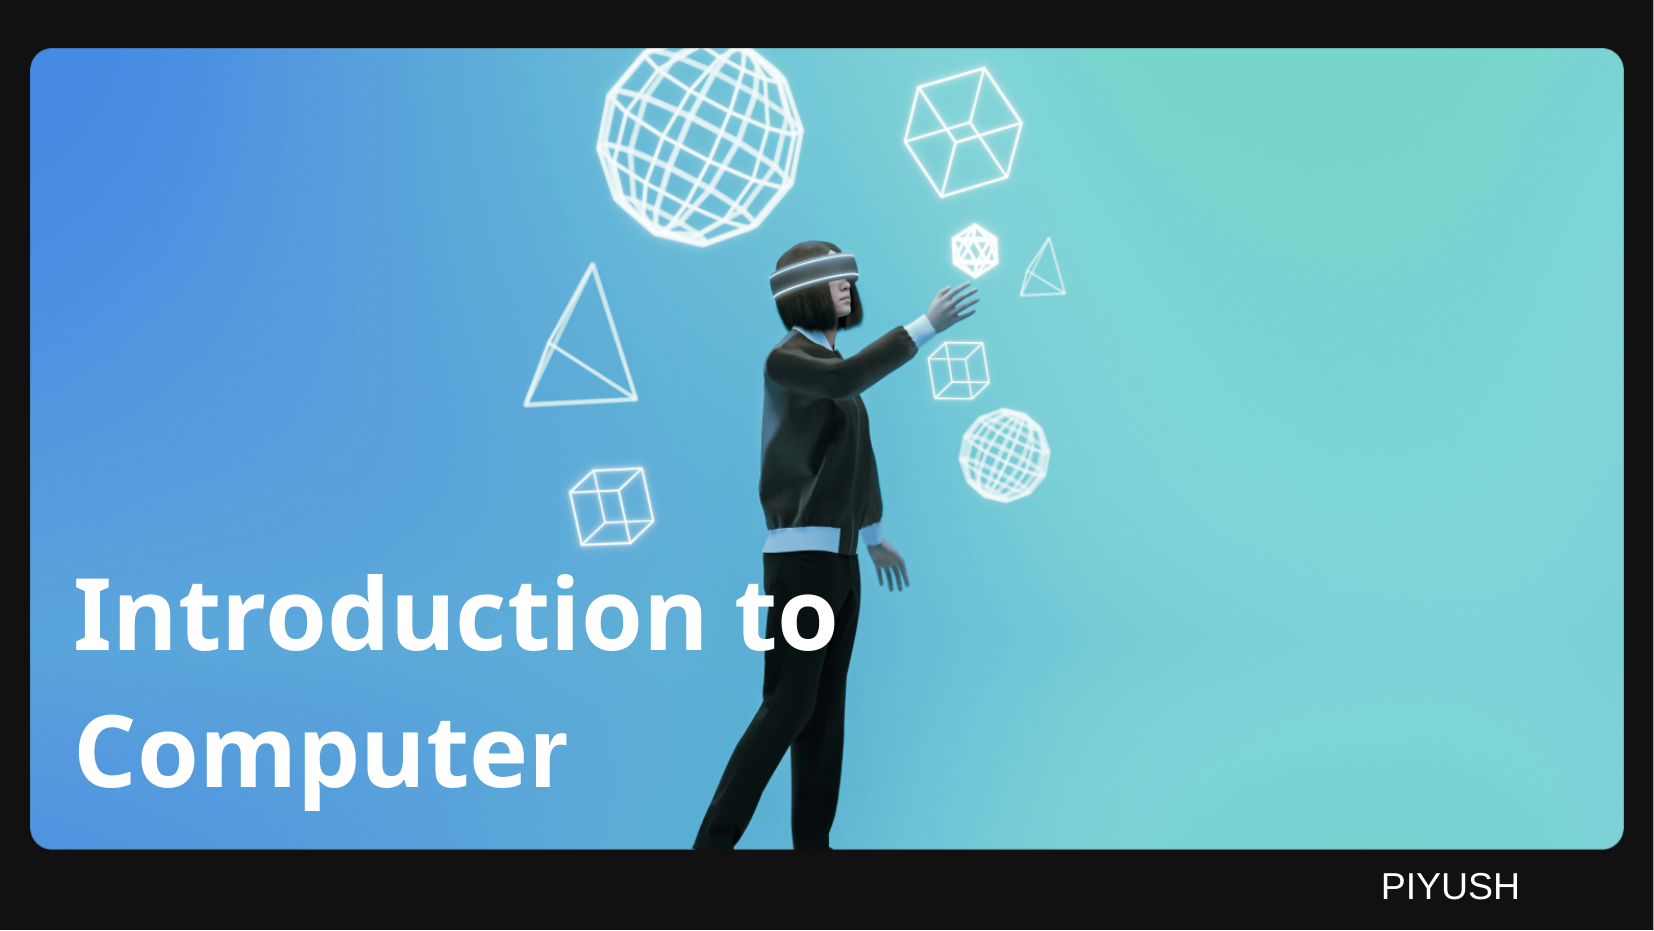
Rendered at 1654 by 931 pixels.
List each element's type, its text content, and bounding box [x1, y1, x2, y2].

text_box PIYUSH [1366, 858, 1654, 916]
picture [29, 47, 1625, 851]
text_box Introduction to Computer [58, 559, 1285, 801]
